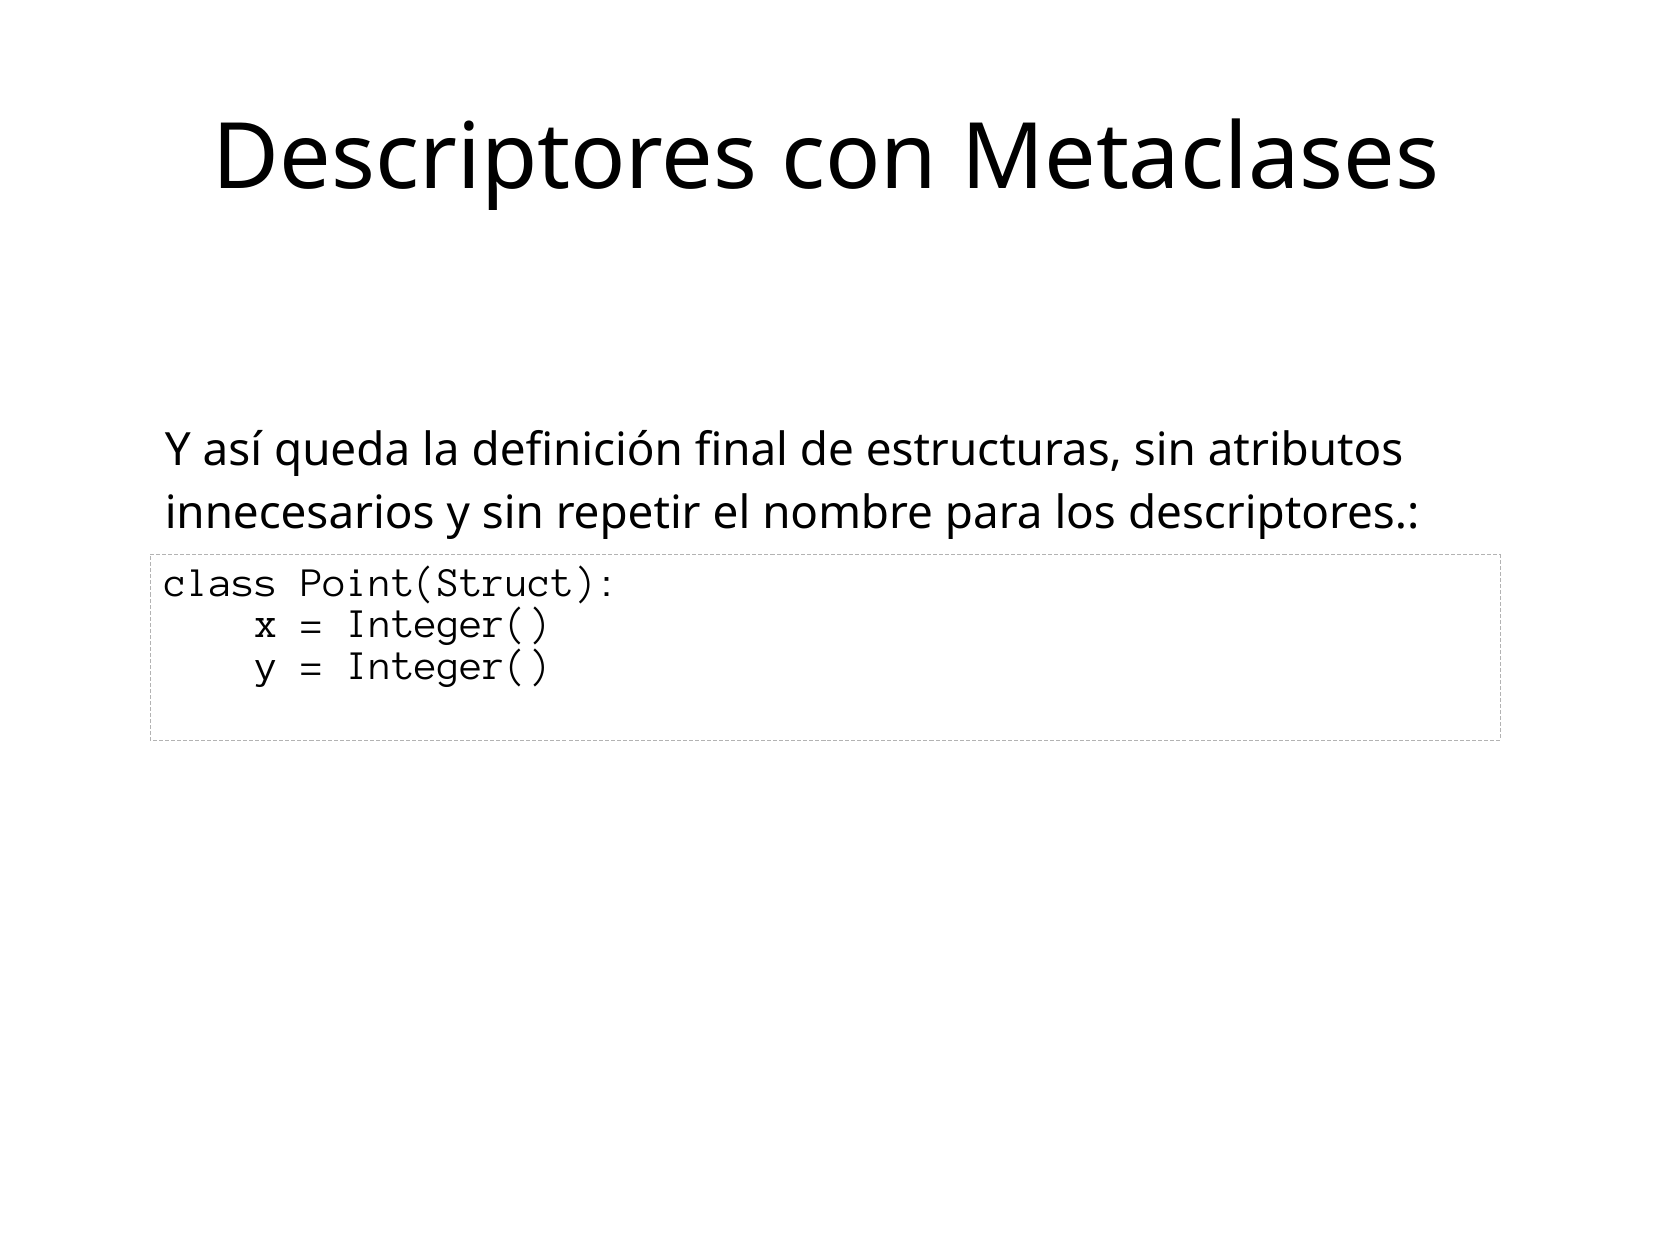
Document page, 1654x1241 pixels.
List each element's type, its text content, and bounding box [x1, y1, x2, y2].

text_box Y así queda la definición final de estructuras, sin atributos innecesarios y sin repetir el nombre para los descriptores.: [150, 409, 1501, 532]
text_box class Point(Struct): x = Integer() y = Integer() [150, 554, 1501, 706]
title Descriptores con Metaclases [82, 49, 1571, 257]
